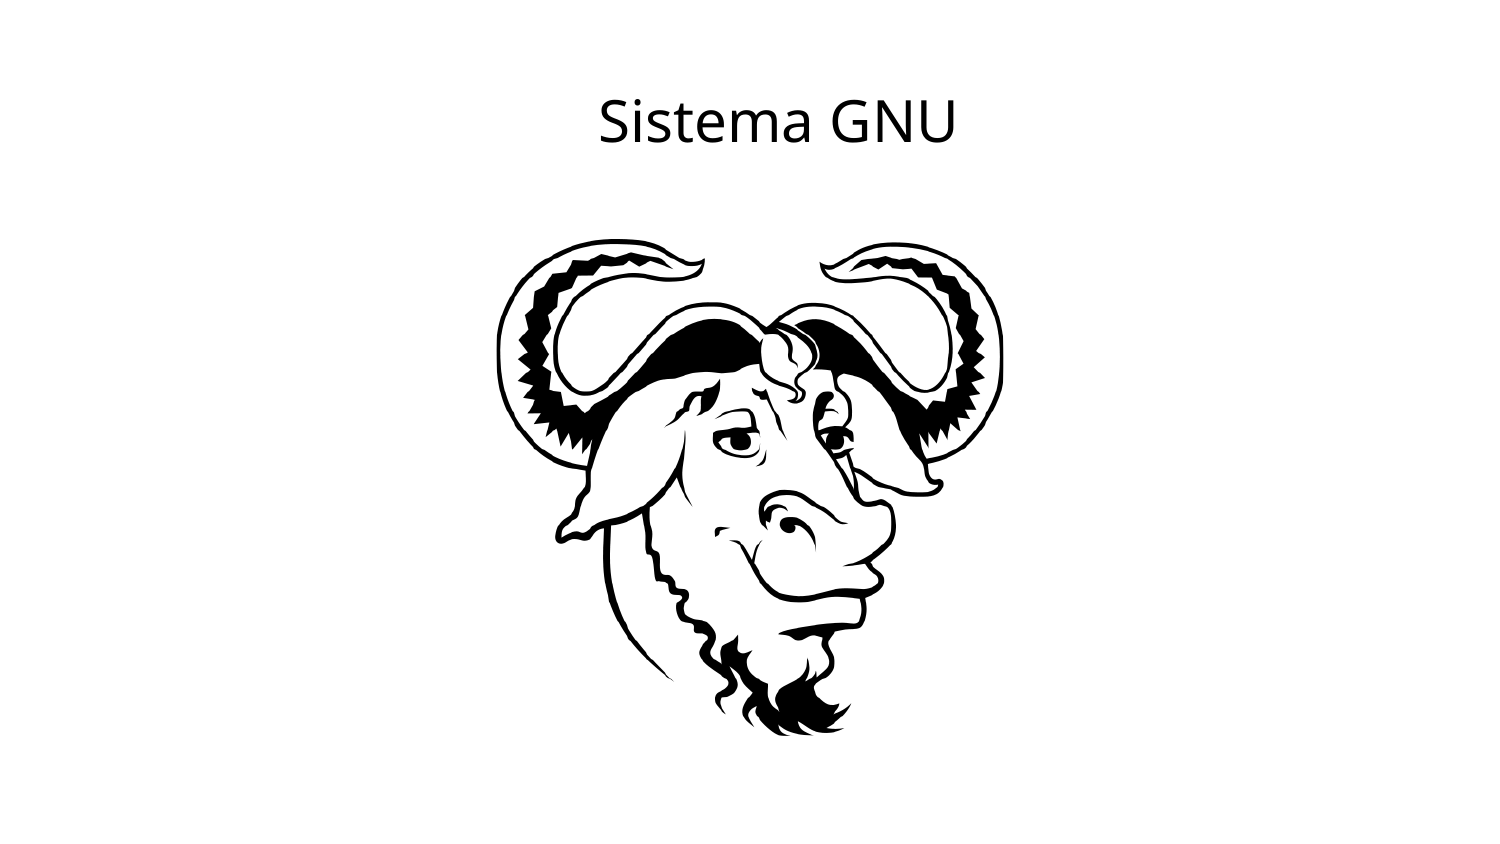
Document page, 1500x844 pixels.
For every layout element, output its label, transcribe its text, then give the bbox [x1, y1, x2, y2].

text_box [496, 239, 1004, 736]
title Sistema GNU [598, 72, 983, 167]
